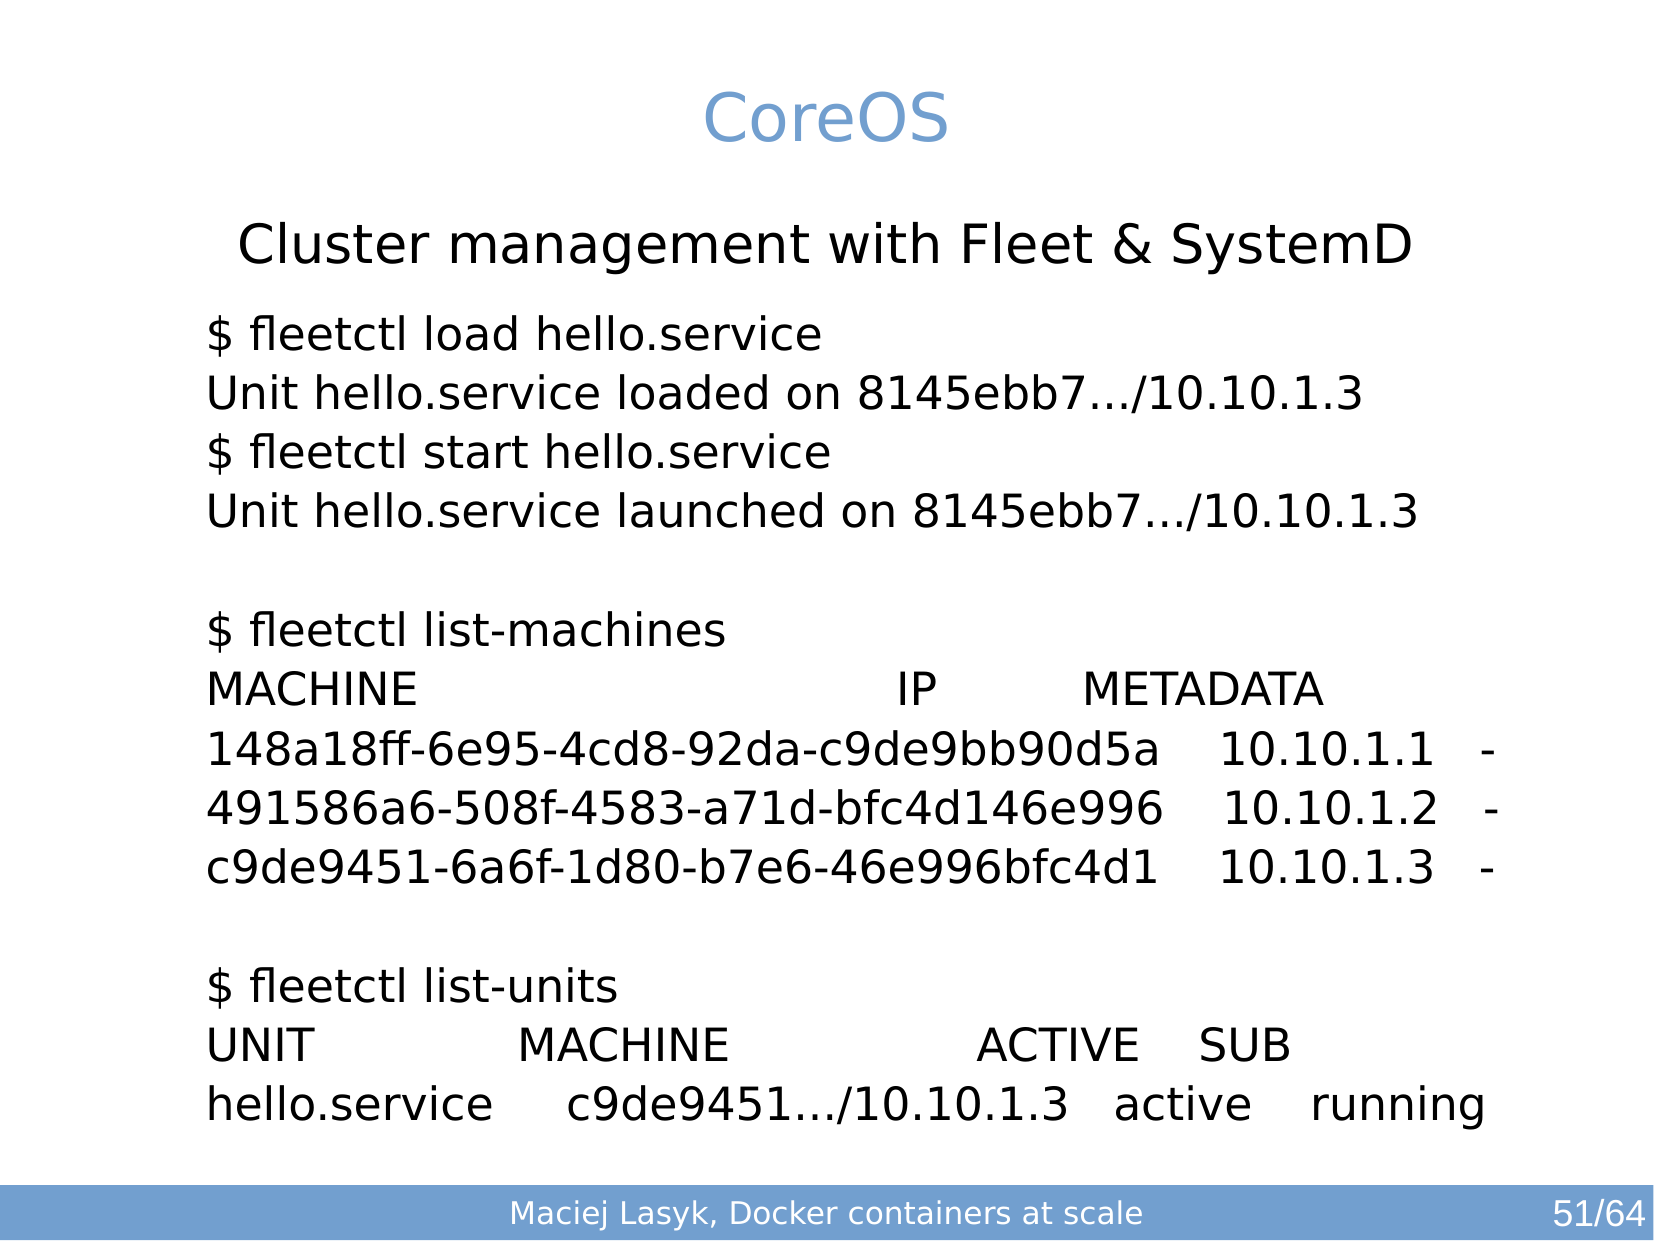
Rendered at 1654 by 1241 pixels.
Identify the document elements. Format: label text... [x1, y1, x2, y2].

text_box Cluster management with Fleet & SystemD [222, 205, 1431, 300]
text_box Maciej Lasyk, Docker containers at scale [494, 1188, 1160, 1240]
text_box CoreOS [687, 72, 967, 166]
text_box [0, 1185, 1527, 1241]
text_box 51/64 [1527, 1185, 1654, 1241]
text_box $ fleetctl load hello.service Unit hello.service loaded on 8145ebb7.../10.10.1.3 $ fleetctl start hello.service Unit hello.service launched on 8145ebb7.../10.10.1.3 $ fleetctl list-machines MACHINE IP METADATA 148a18ff-6e95-4cd8-92da-c9de9bb90d5a 10.10.1.1 - 491586a6-508f-4583-a71d-bfc4d146e996 10.10.1.2 - c9de9451-6a6f-1d80-b7e6-46e996bfc4d1 10.10.1.3 - $ fleetctl list-units UNIT MACHINE ACTIVE SUB hello.service c9de9451.../10.10.1.3 active running [190, 300, 1516, 1139]
